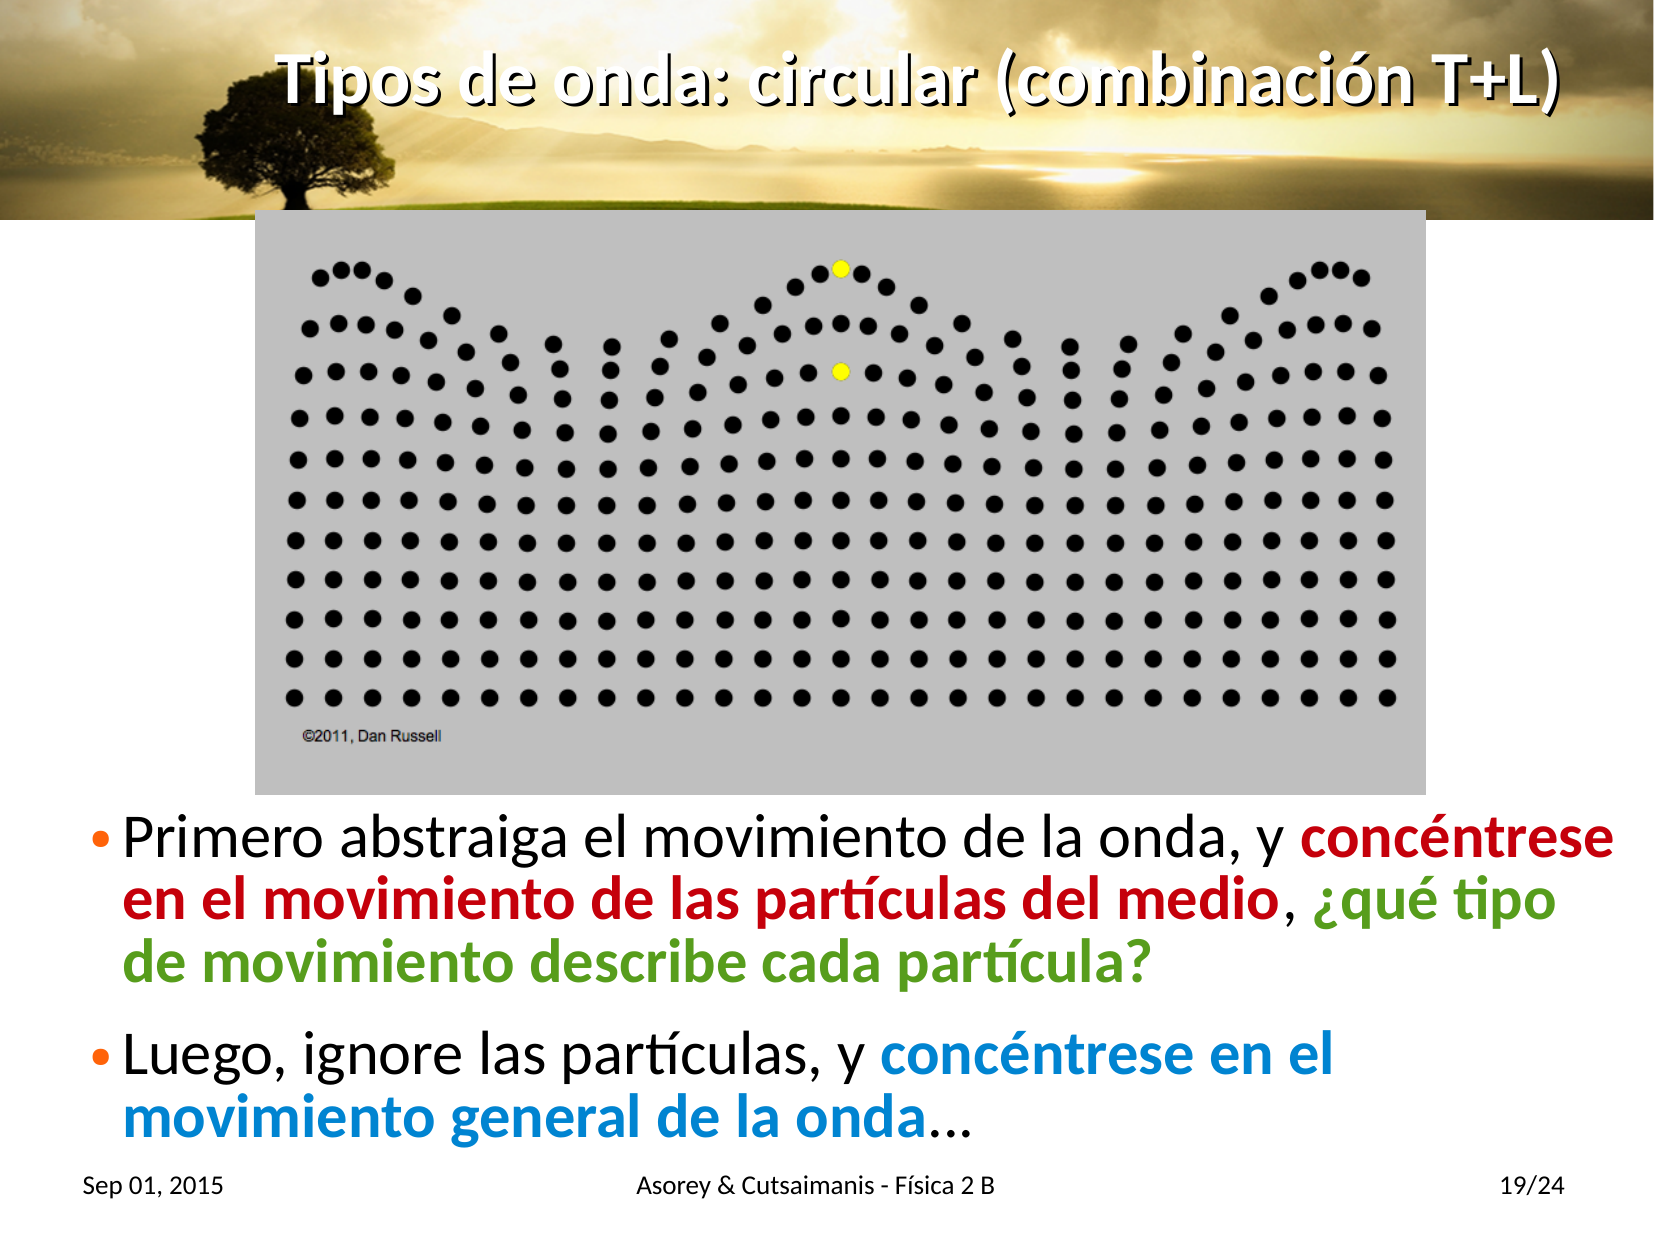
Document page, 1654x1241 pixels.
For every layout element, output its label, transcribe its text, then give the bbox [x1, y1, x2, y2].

title Tipos de onda: circular (combinación T+L) [75, 19, 1564, 151]
list Primero abstraiga el movimiento de la onda, y concéntrese en el movimiento de las partículas del medio, ¿qué tipo de movimiento describe cada partícula? Luego, ignore las partículas, y concéntrese en el movimiento general de la onda... [60, 810, 1621, 1155]
picture [0, 0, 1654, 796]
